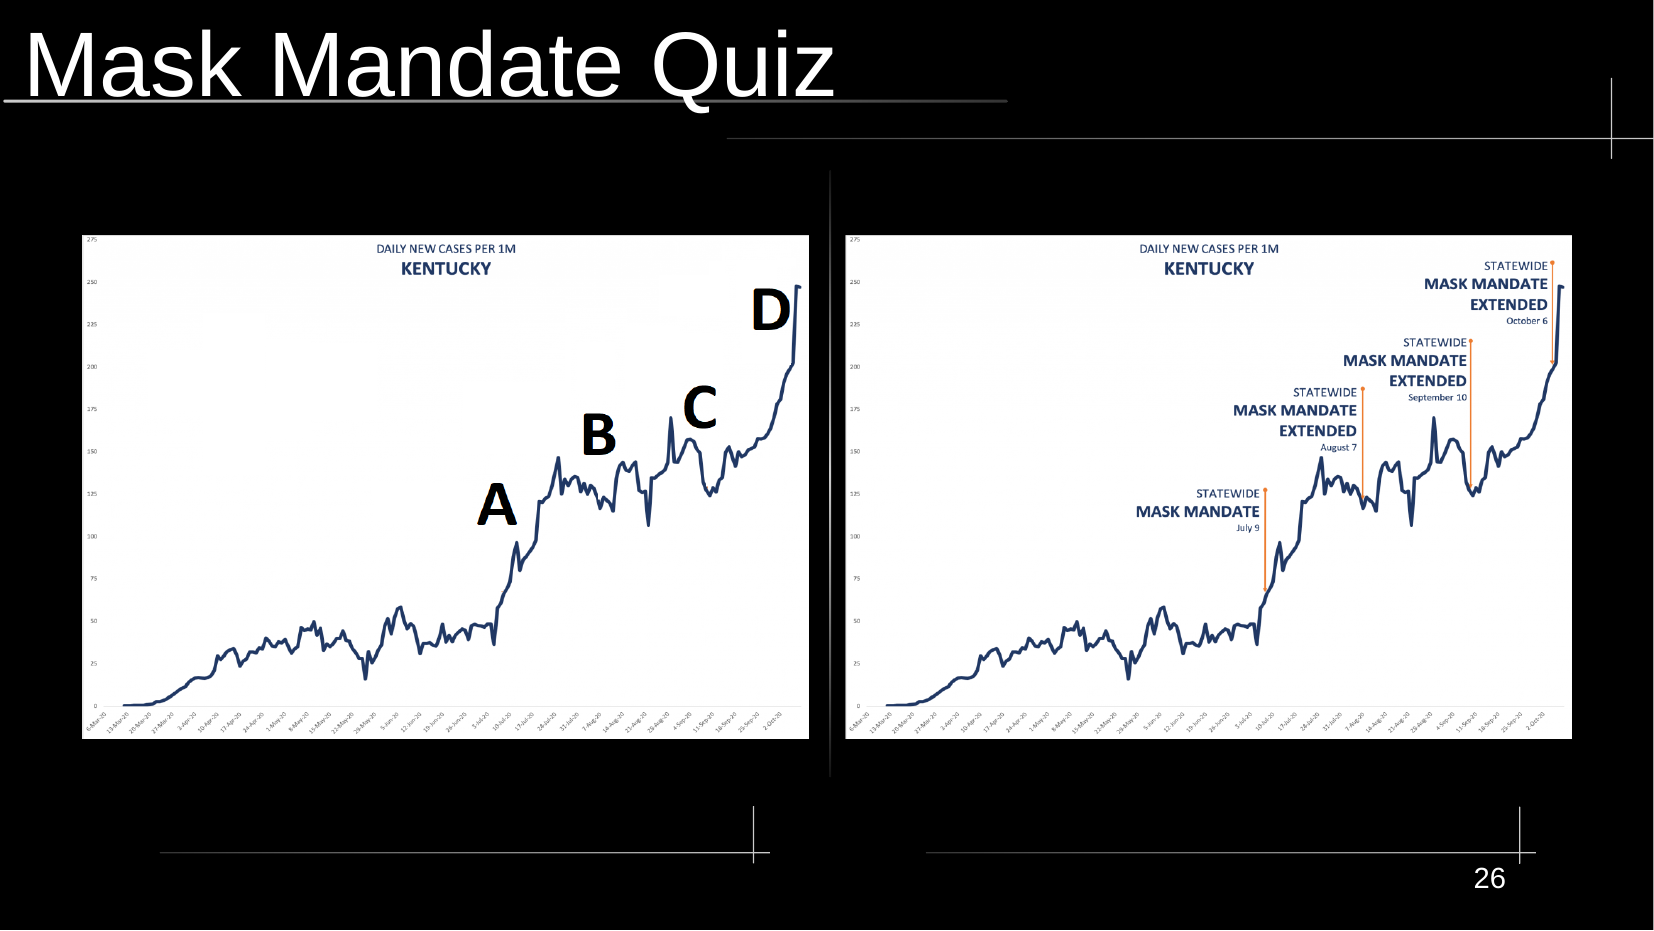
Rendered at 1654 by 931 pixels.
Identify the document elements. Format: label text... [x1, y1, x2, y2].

title Mask Mandate Quiz [23, 11, 1589, 119]
picture [845, 235, 1572, 739]
picture [82, 235, 809, 739]
